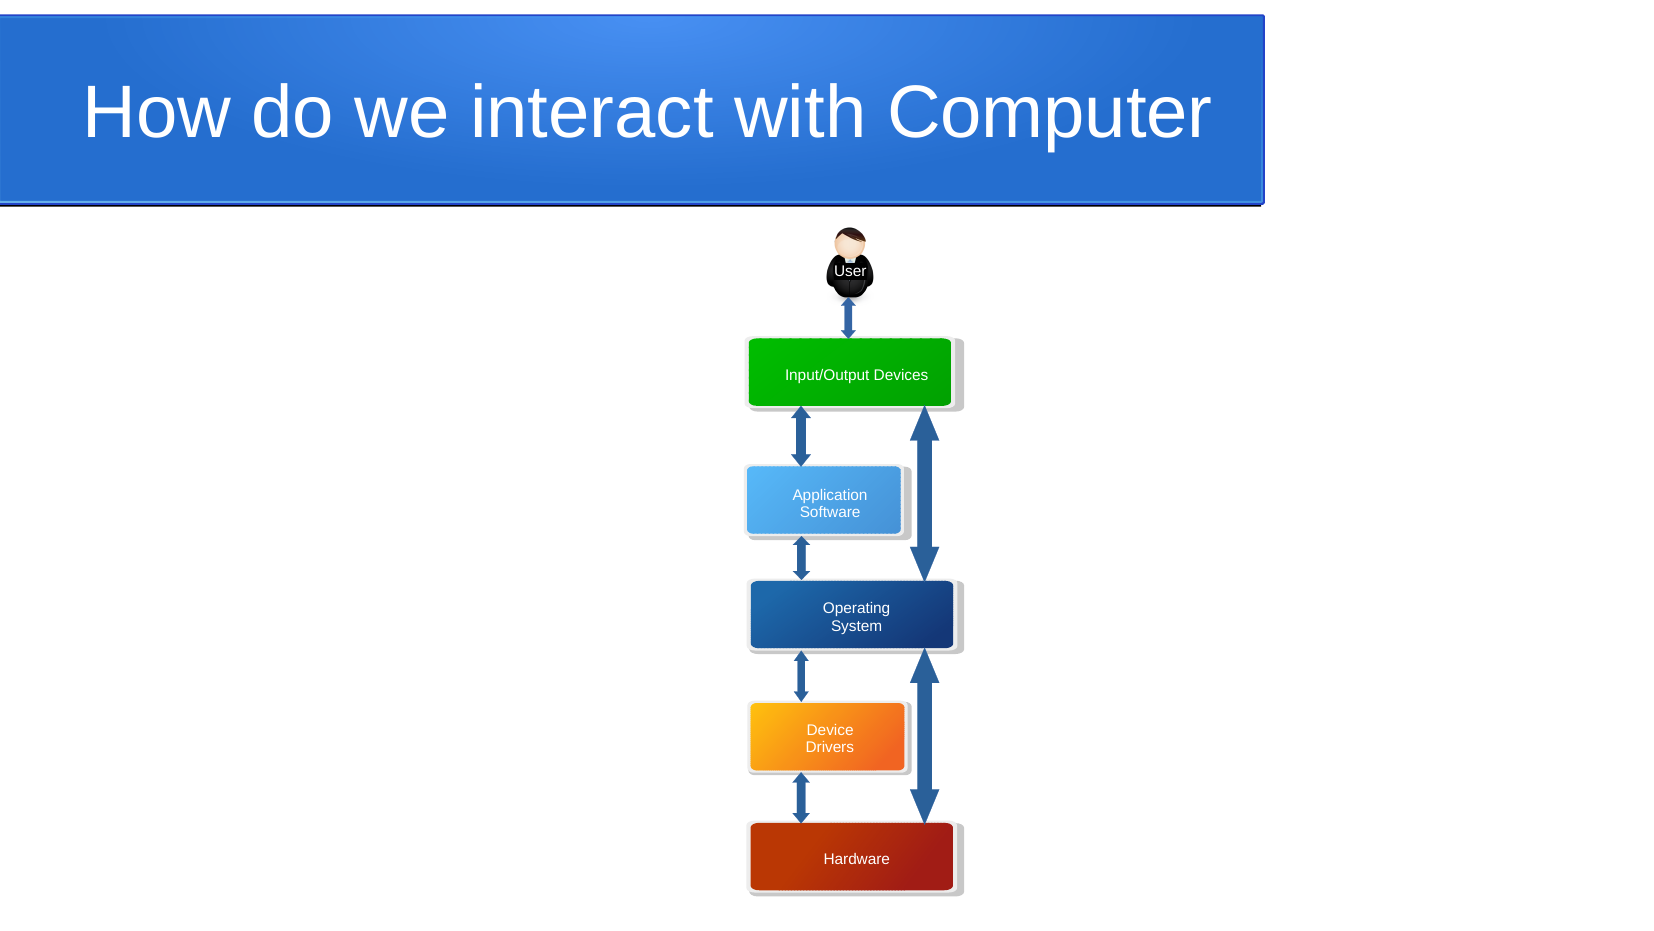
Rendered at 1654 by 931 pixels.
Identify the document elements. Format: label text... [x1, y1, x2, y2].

title How do we interact with Computer [82, 35, 1235, 189]
chart [192, 215, 1511, 917]
